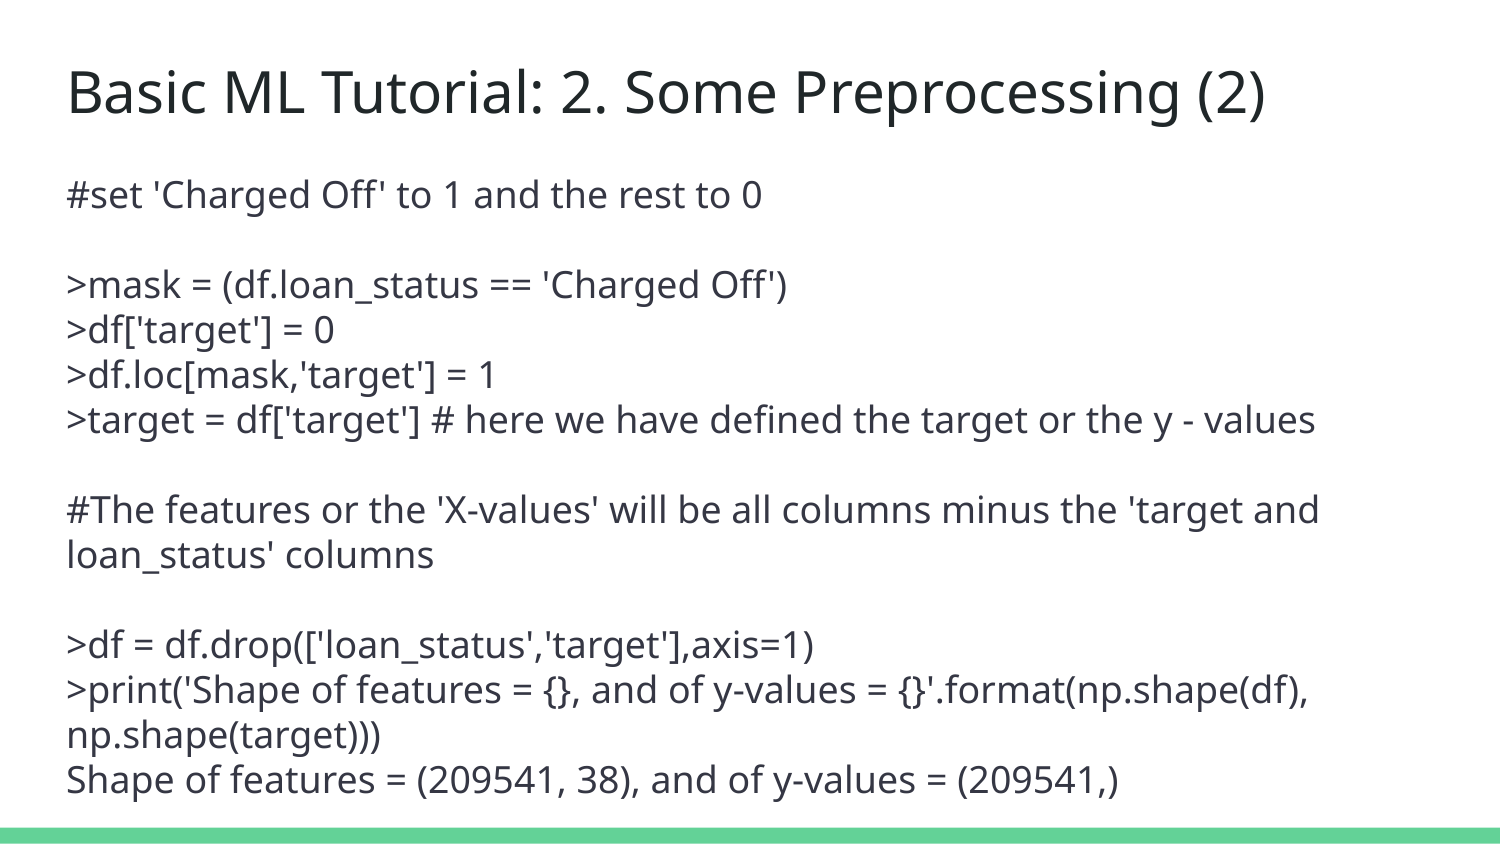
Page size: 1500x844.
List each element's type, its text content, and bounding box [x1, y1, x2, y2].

list #set 'Charged Off' to 1 and the rest to 0 >mask = (df.loan_status == 'Charged Off') >df['target'] = 0 >df.loc[mask,'target'] = 1 >target = df['target'] # here we have defined the target or the y - values #The features or the 'X-values' will be all columns minus the 'target and loan_status' columns >df = df.drop(['loan_status','target'],axis=1) >print('Shape of features = {}, and of y-values = {}'.format(np.shape(df), np.shape(target))) Shape of features = (209541, 38), and of y-values = (209541,) [51, 155, 1500, 717]
title Basic ML Tutorial: 2. Some Preprocessing (2) [51, 39, 1449, 134]
